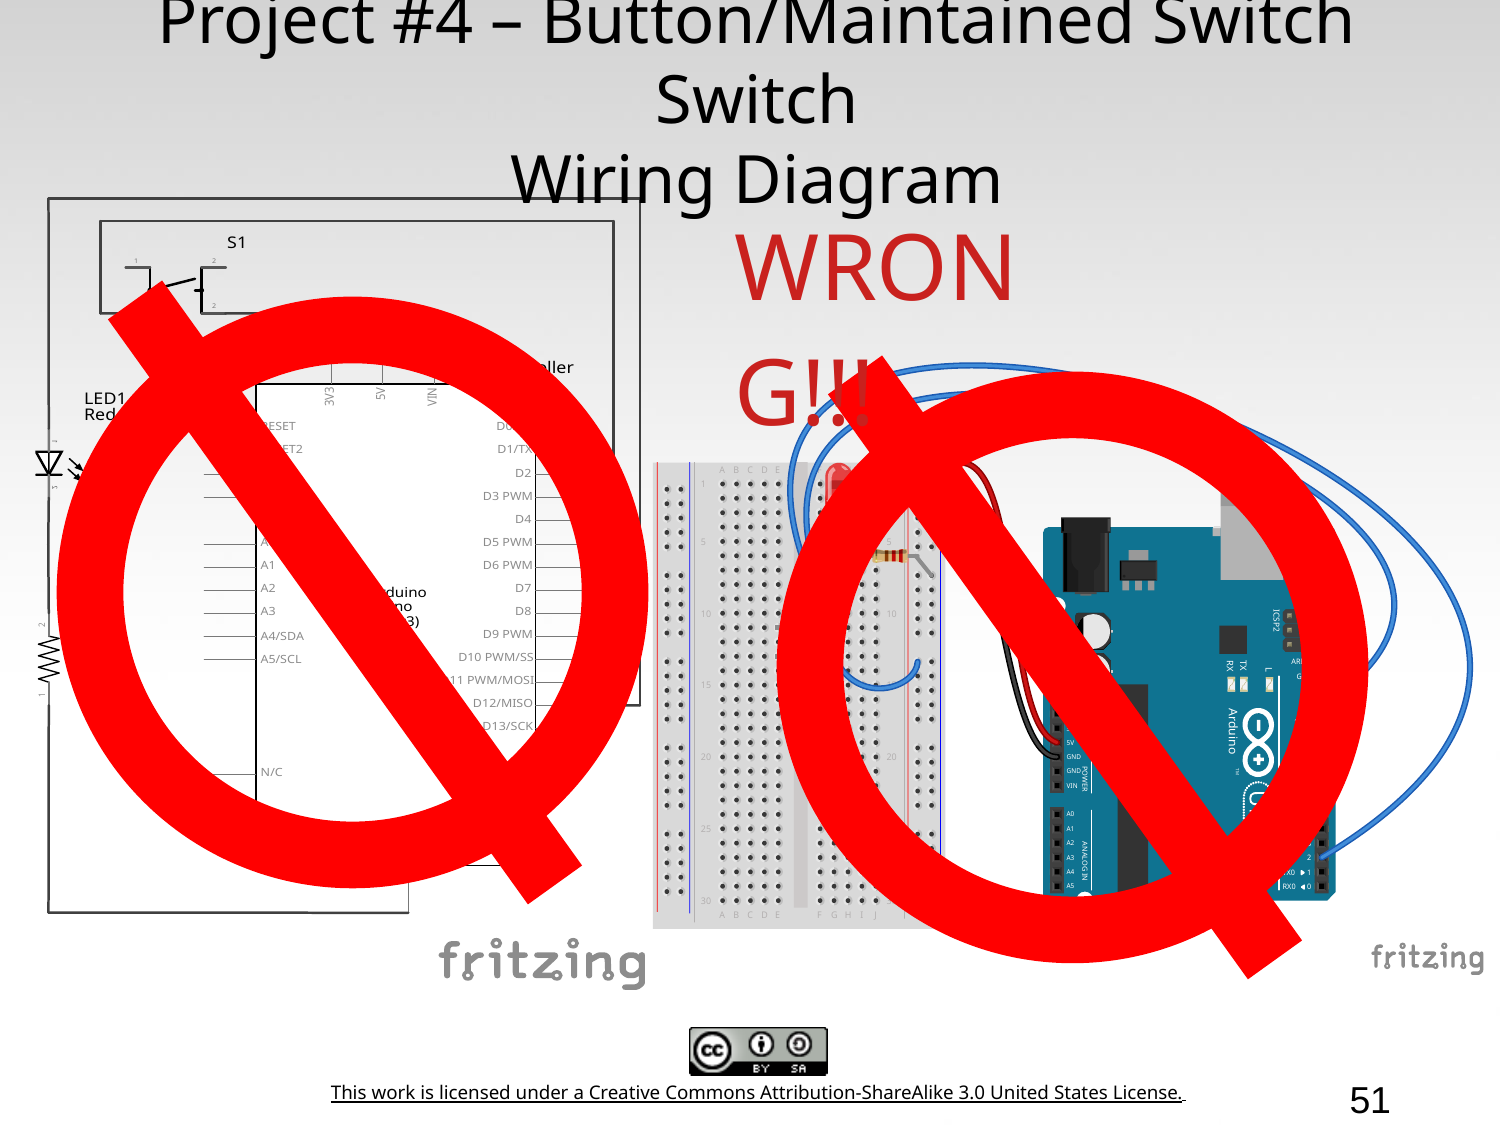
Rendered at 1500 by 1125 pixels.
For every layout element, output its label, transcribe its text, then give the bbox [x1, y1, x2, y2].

picture [936, 191, 947, 195]
picture [831, 191, 841, 195]
picture [846, 191, 865, 195]
picture [745, 191, 768, 195]
picture [889, 191, 907, 195]
picture [808, 191, 825, 195]
picture [0, 0, 1500, 1125]
picture [871, 191, 883, 195]
picture [773, 191, 788, 195]
picture [963, 439, 1301, 835]
picture [844, 508, 1171, 896]
picture [975, 191, 992, 195]
text_box WRONG!!! [720, 195, 1066, 460]
picture [953, 191, 969, 195]
title Project #4 – Button/Maintained Switch Switch Wiring Diagram [75, 2, 1441, 191]
picture [913, 191, 930, 195]
picture [685, 191, 704, 199]
